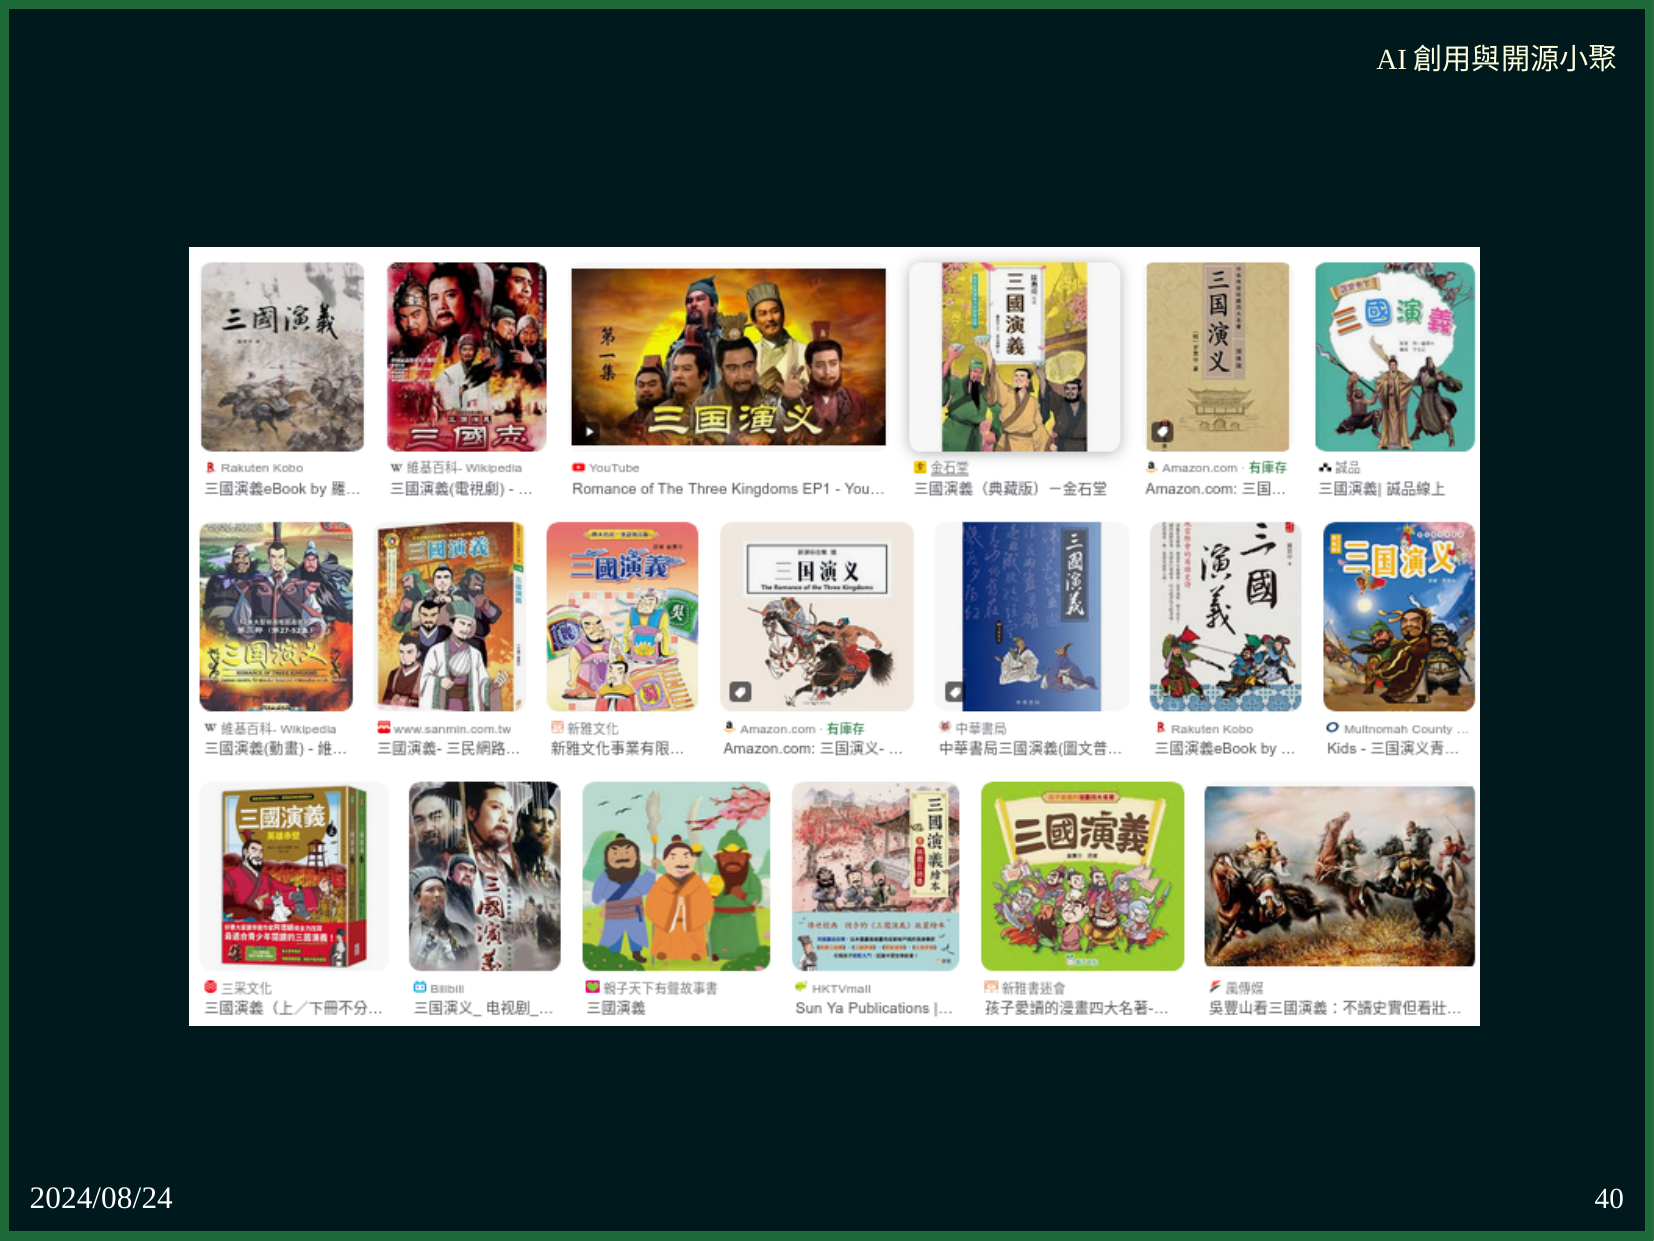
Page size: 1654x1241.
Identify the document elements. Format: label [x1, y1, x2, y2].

picture [189, 247, 1480, 1026]
